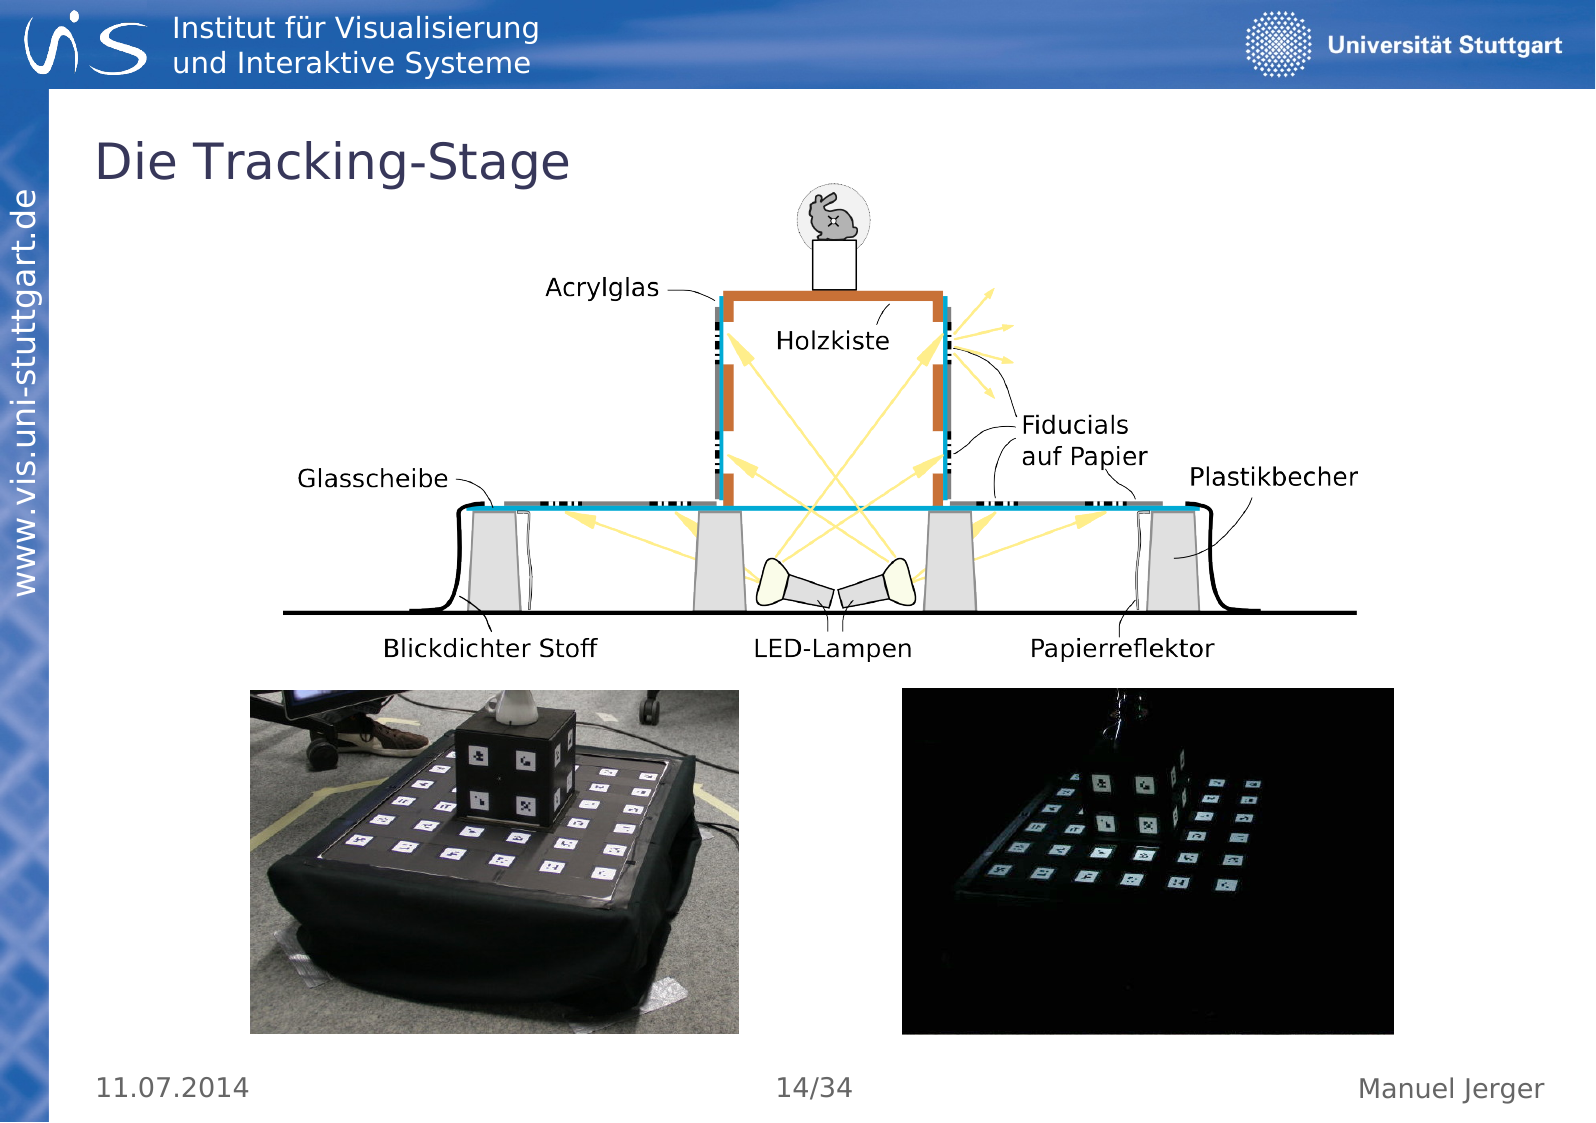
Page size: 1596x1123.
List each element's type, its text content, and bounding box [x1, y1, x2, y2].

picture [283, 183, 1358, 662]
picture [902, 688, 1394, 1035]
picture [24, 0, 1596, 89]
picture [0, 0, 49, 1122]
picture [250, 690, 739, 1034]
title Die Tracking-Stage [94, 117, 1534, 201]
